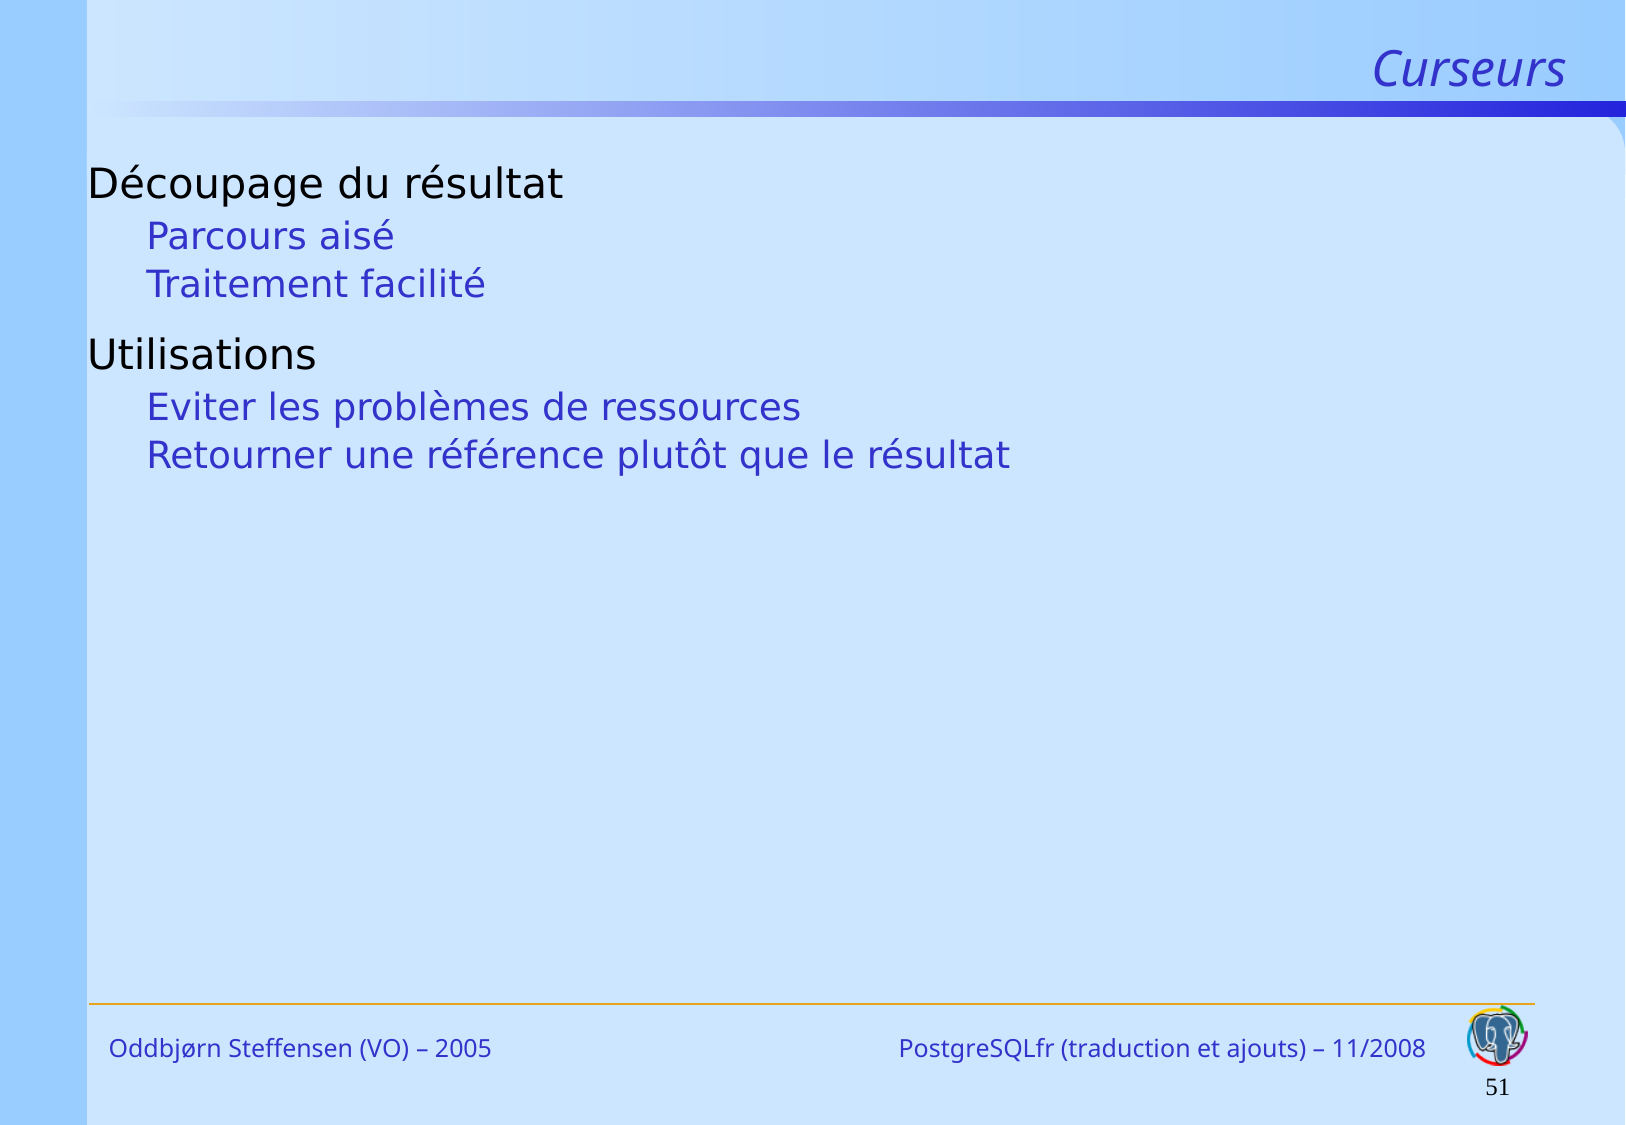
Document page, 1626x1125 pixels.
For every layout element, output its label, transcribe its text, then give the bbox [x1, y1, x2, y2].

list Découpage du résultat Parcours aisé Traitement facilité Utilisations Eviter les problèmes de ressources Retourner une référence plutôt que le résultat [86, 159, 1520, 965]
title Curseurs [172, 0, 1567, 134]
picture [1467, 1005, 1528, 1066]
